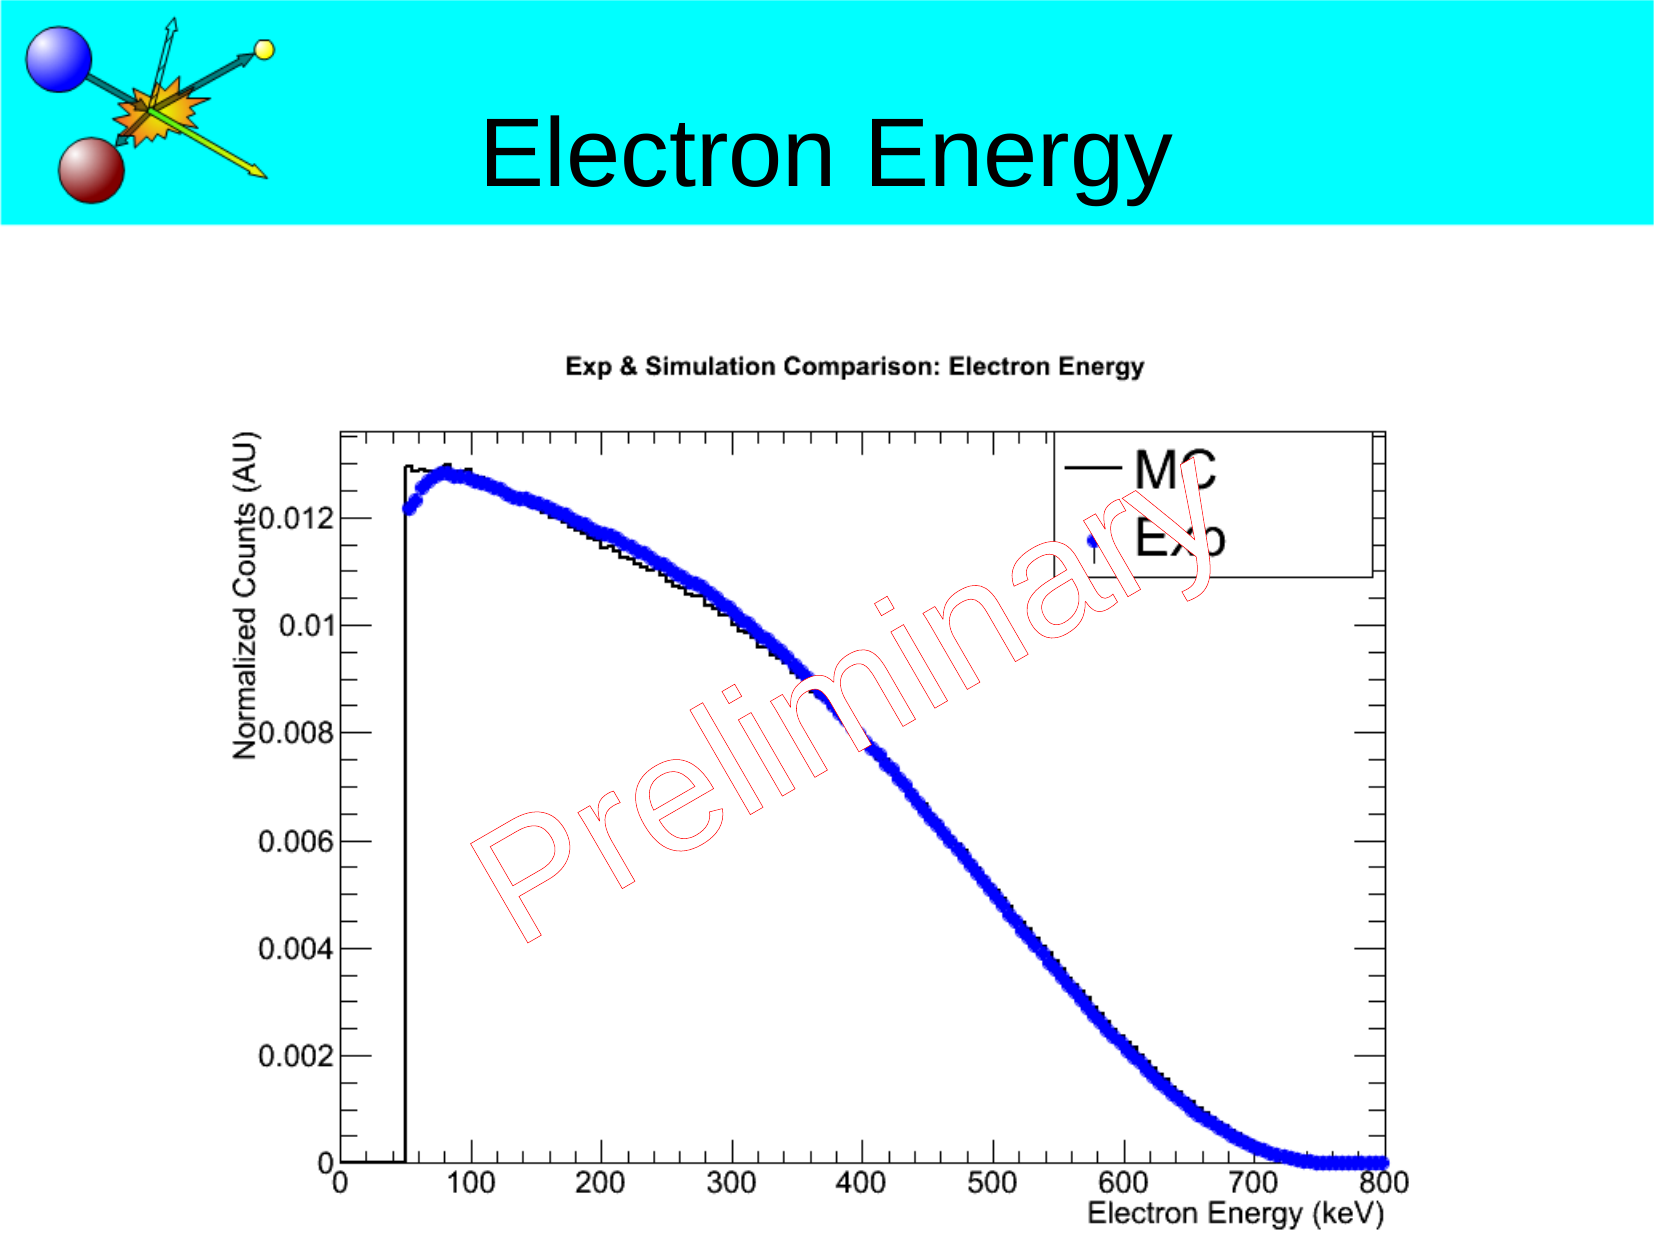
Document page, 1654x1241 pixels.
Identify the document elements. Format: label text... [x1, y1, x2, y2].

title Electron Energy [82, 49, 1571, 257]
text_box Preliminary [424, 388, 1273, 995]
picture [0, 0, 1654, 1241]
